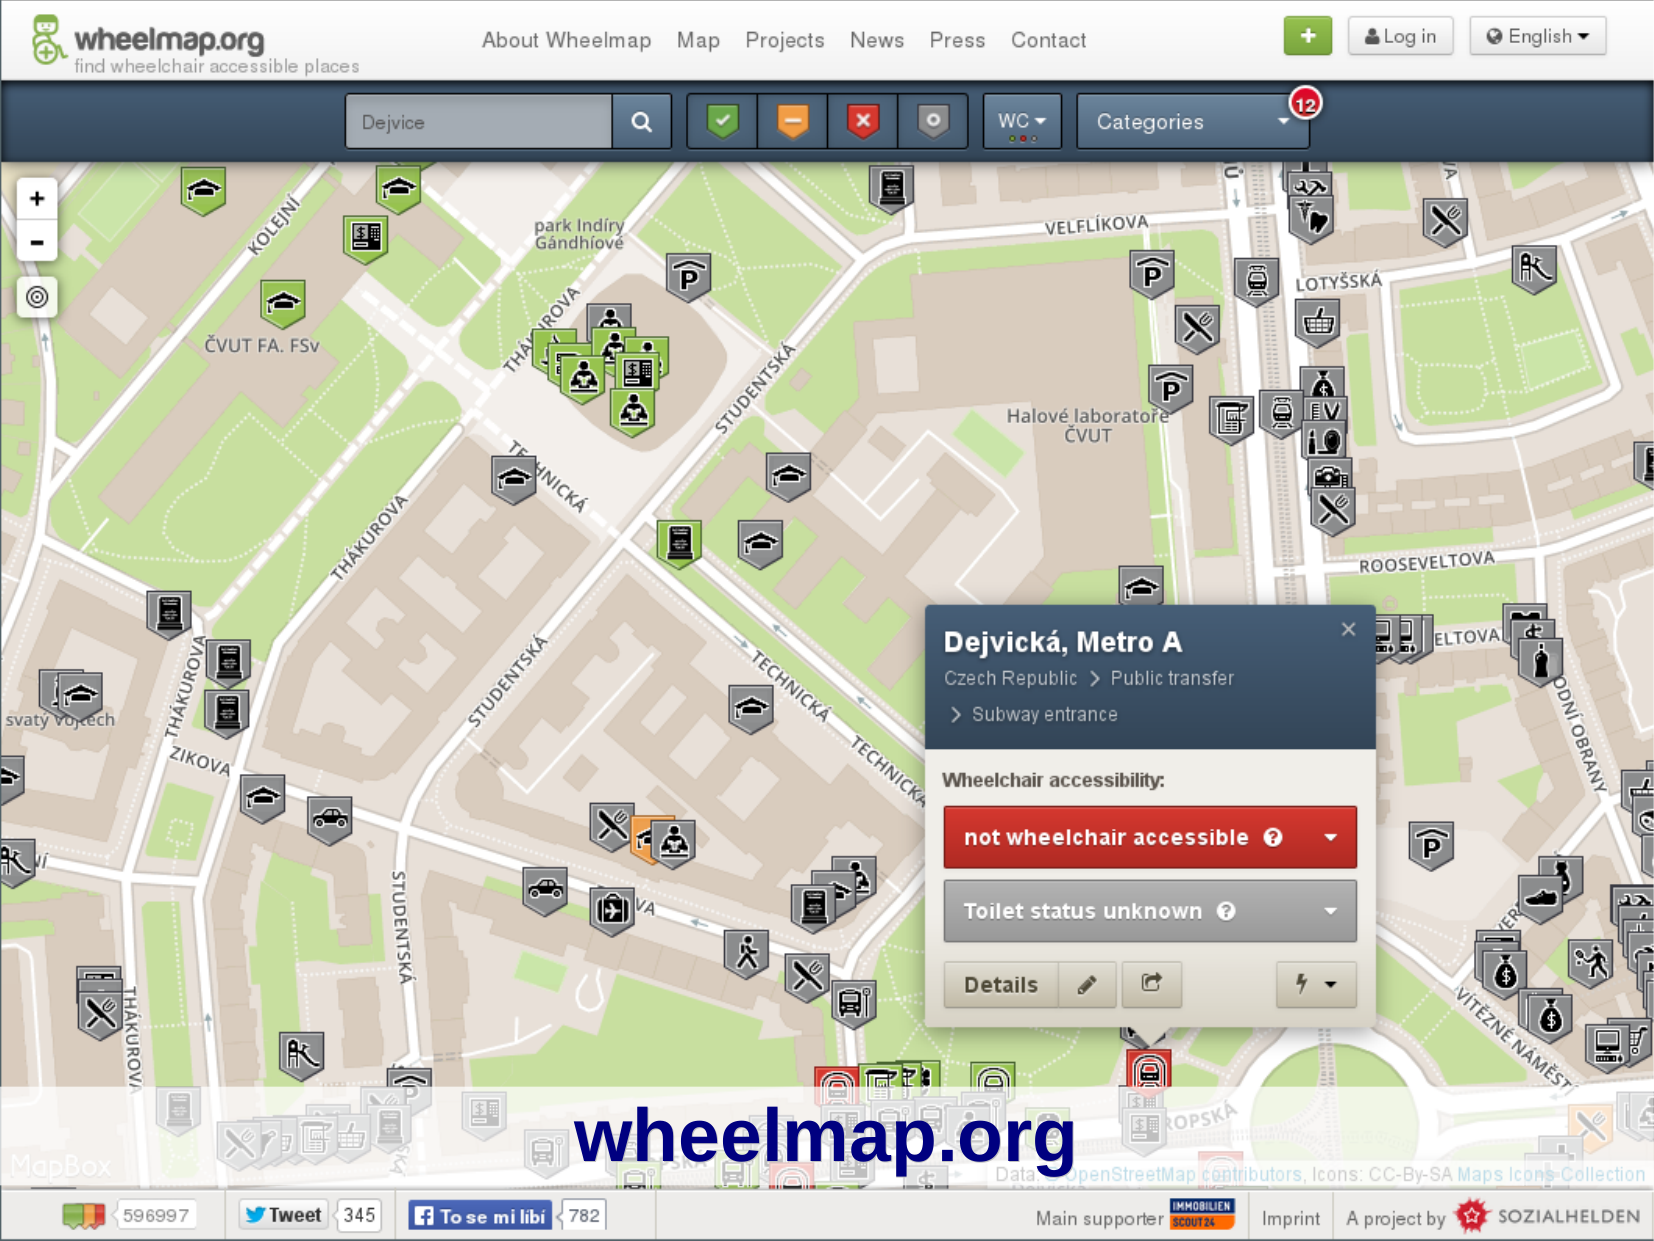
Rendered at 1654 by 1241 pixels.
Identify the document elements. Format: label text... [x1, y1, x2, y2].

picture [0, 0, 1654, 1086]
text_box wheelmap.org [0, 1086, 1654, 1186]
picture [0, 1186, 1654, 1241]
